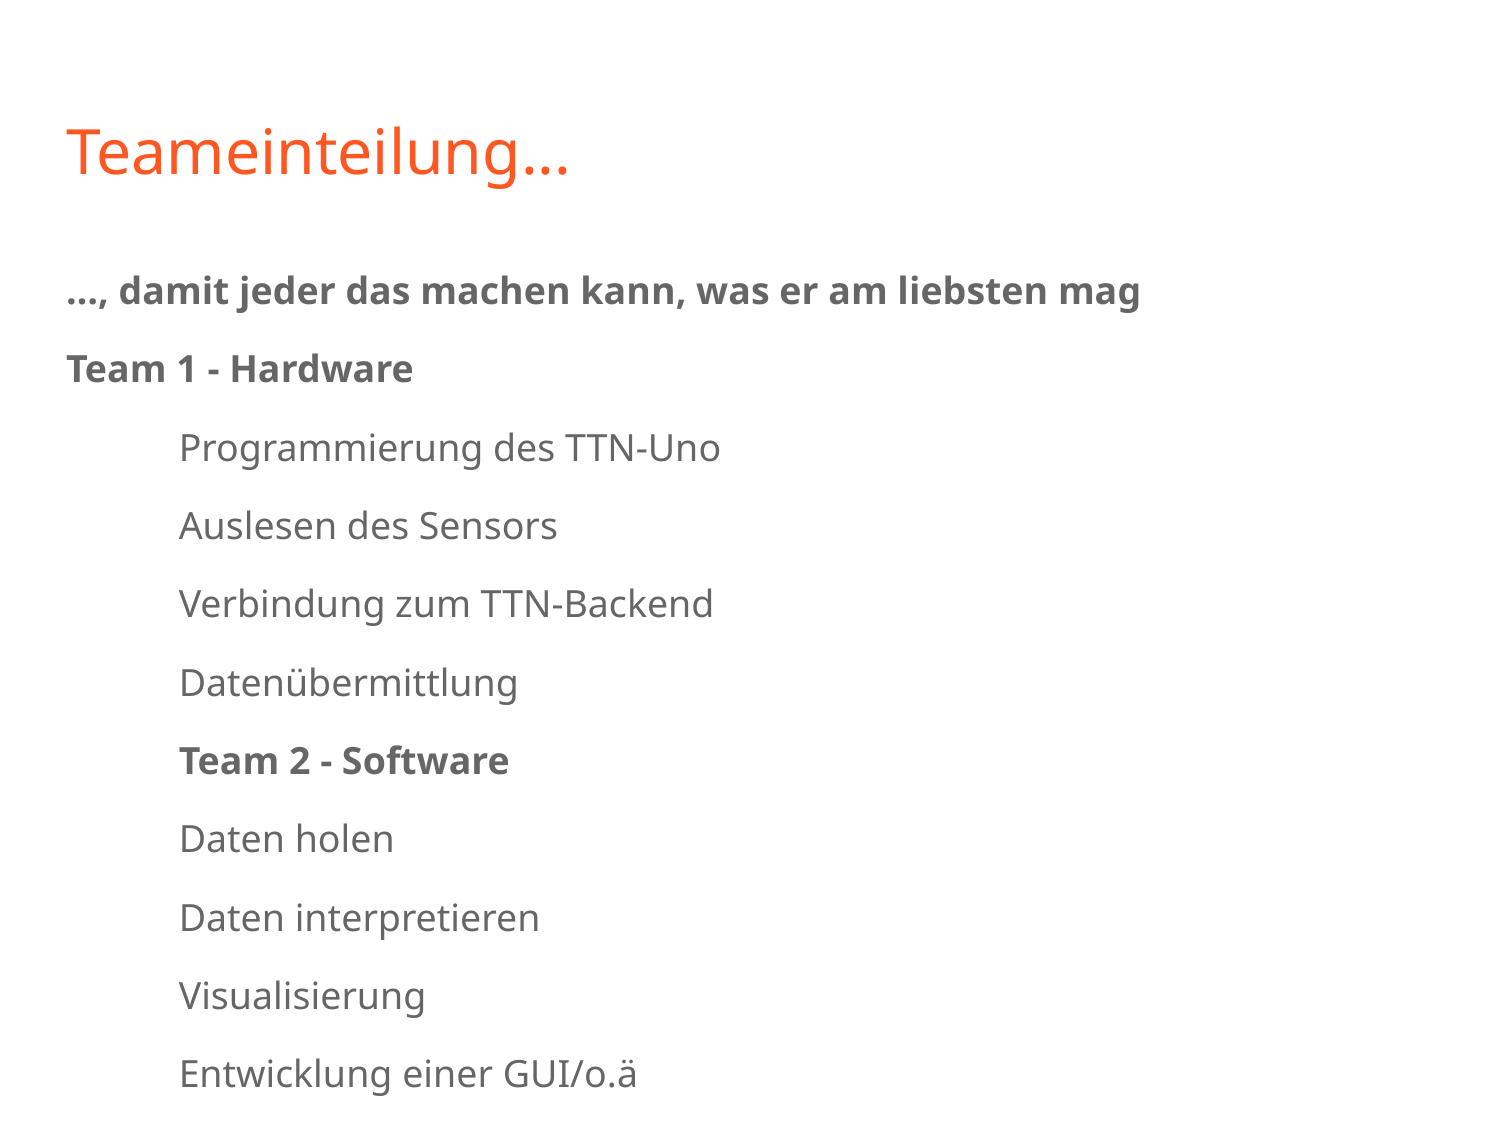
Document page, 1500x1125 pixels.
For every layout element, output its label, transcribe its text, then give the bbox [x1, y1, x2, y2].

list …, damit jeder das machen kann, was er am liebsten mag Team 1 - Hardware Programmierung des TTN-Uno Auslesen des Sensors Verbindung zum TTN-Backend Datenübermittlung Team 2 - Software Daten holen Daten interpretieren Visualisierung Entwicklung einer GUI/o.ä [51, 252, 1449, 1000]
title Teameinteilung... [51, 97, 1449, 223]
